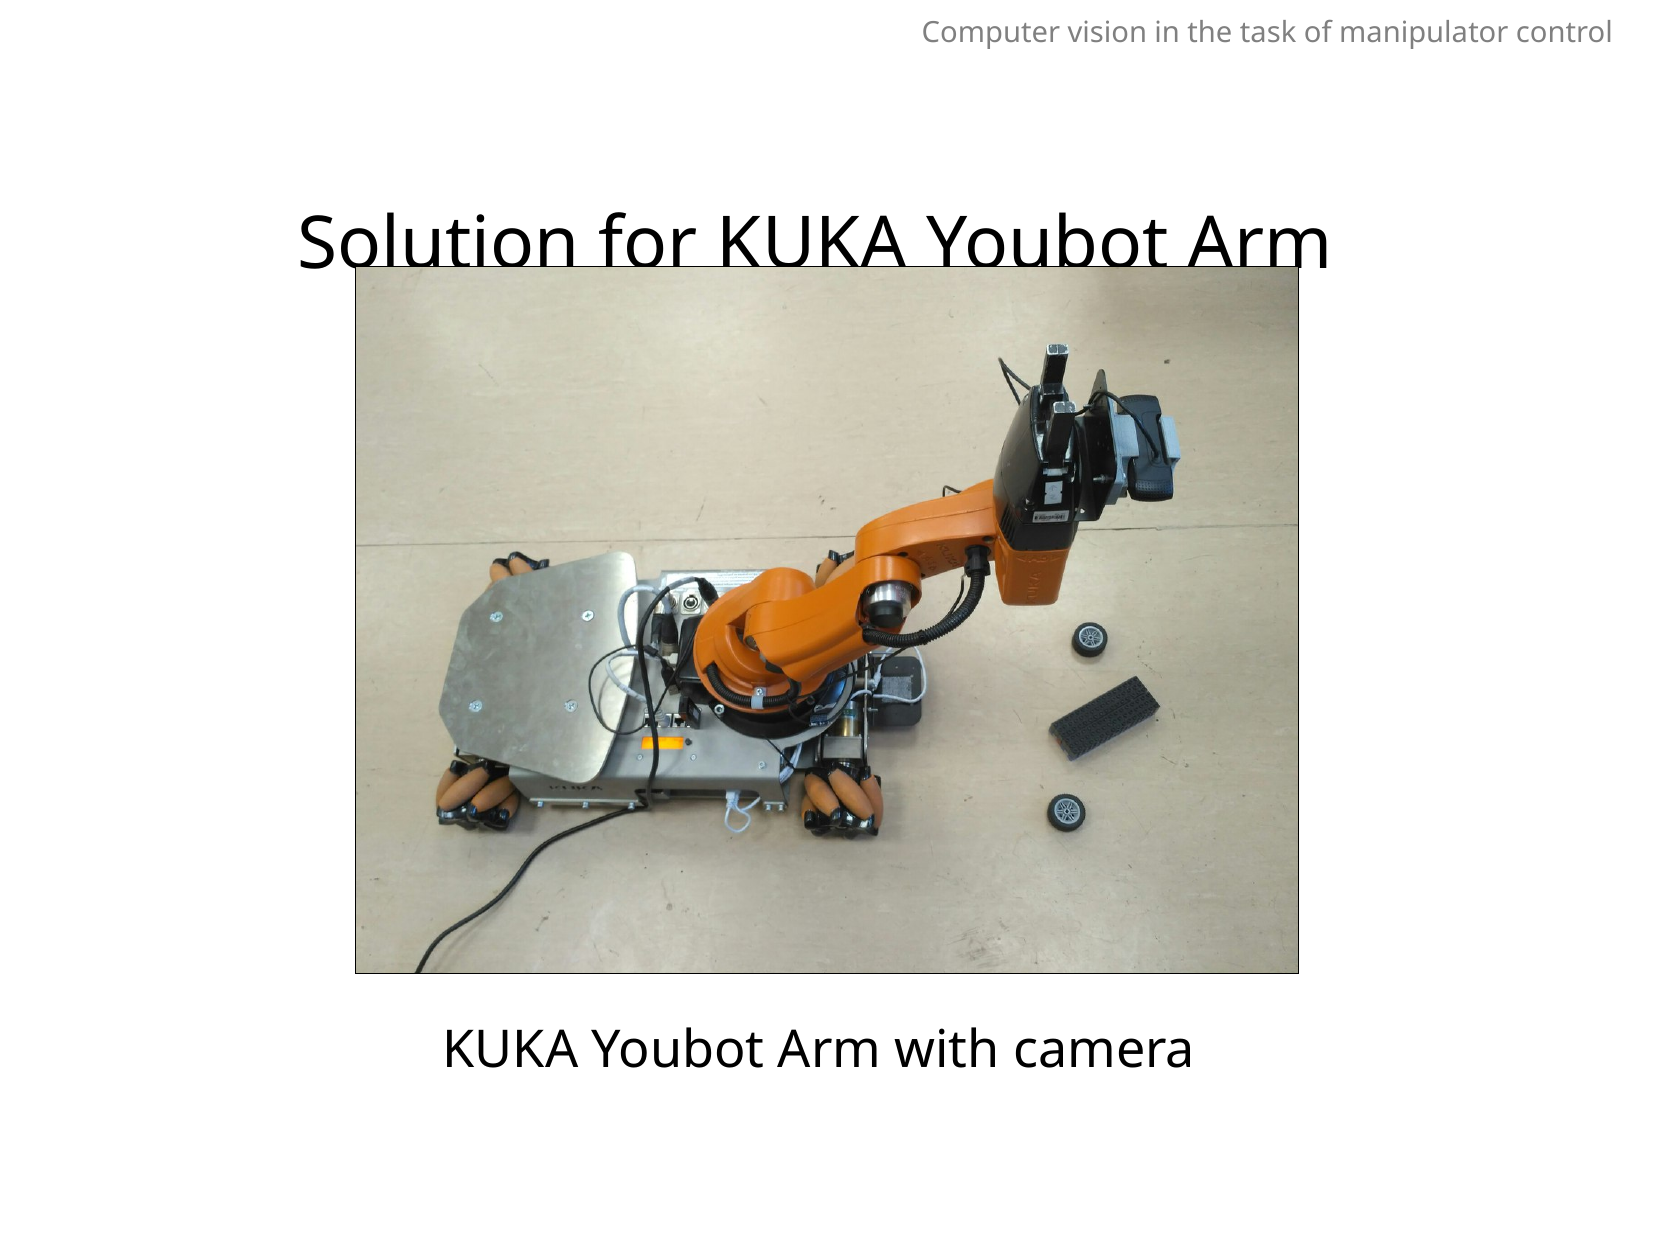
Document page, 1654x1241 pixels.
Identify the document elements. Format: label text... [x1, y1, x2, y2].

text_box KUKA Youbot Arm with camera [427, 1005, 1226, 1072]
text_box Computer vision in the task of manipulator control [881, 0, 1654, 65]
picture [355, 266, 1299, 974]
text_box Solution for KUKA Youbot Arm [282, 183, 1371, 271]
